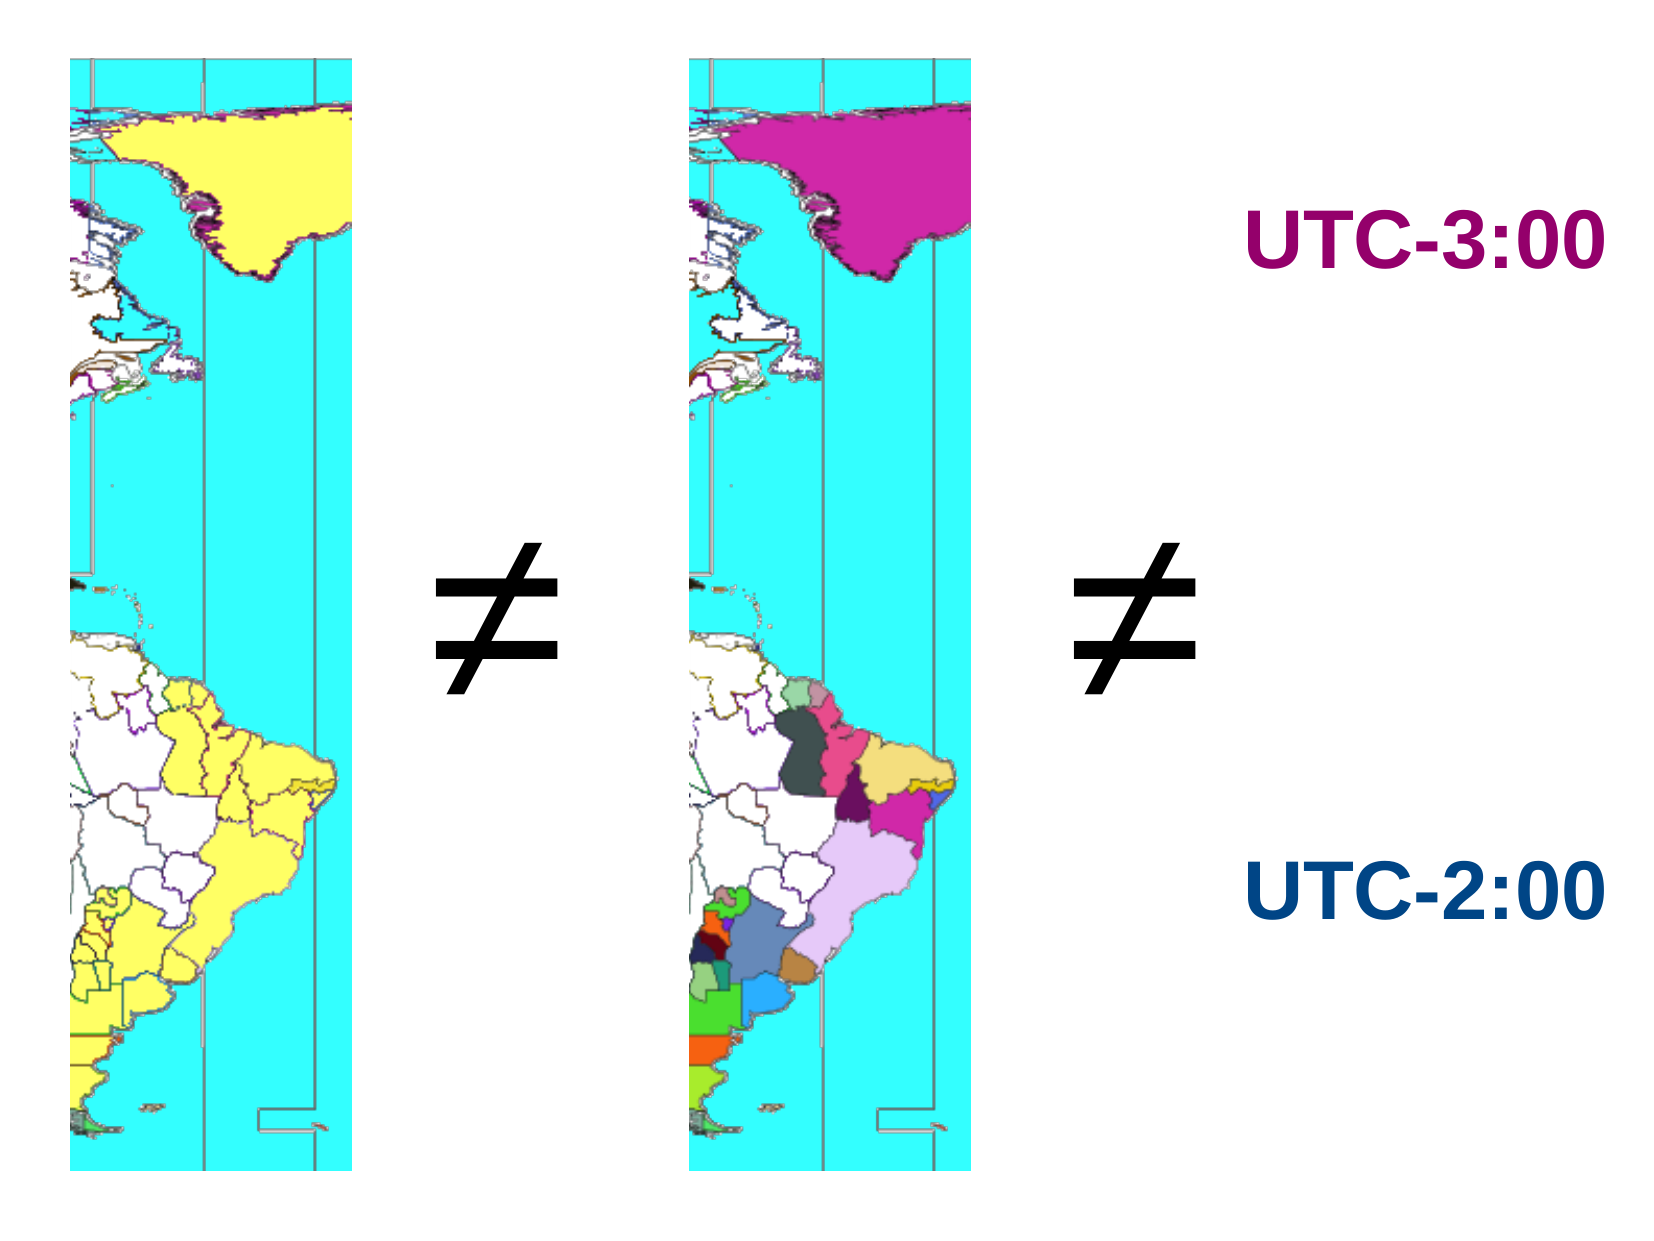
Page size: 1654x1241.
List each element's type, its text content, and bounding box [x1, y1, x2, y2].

text_box ≠ [413, 467, 674, 762]
text_box UTC-3:00 UTC-2:00 [1228, 0, 1630, 1241]
picture [70, 58, 352, 1171]
picture [689, 58, 971, 1171]
text_box ≠ [1051, 467, 1228, 762]
